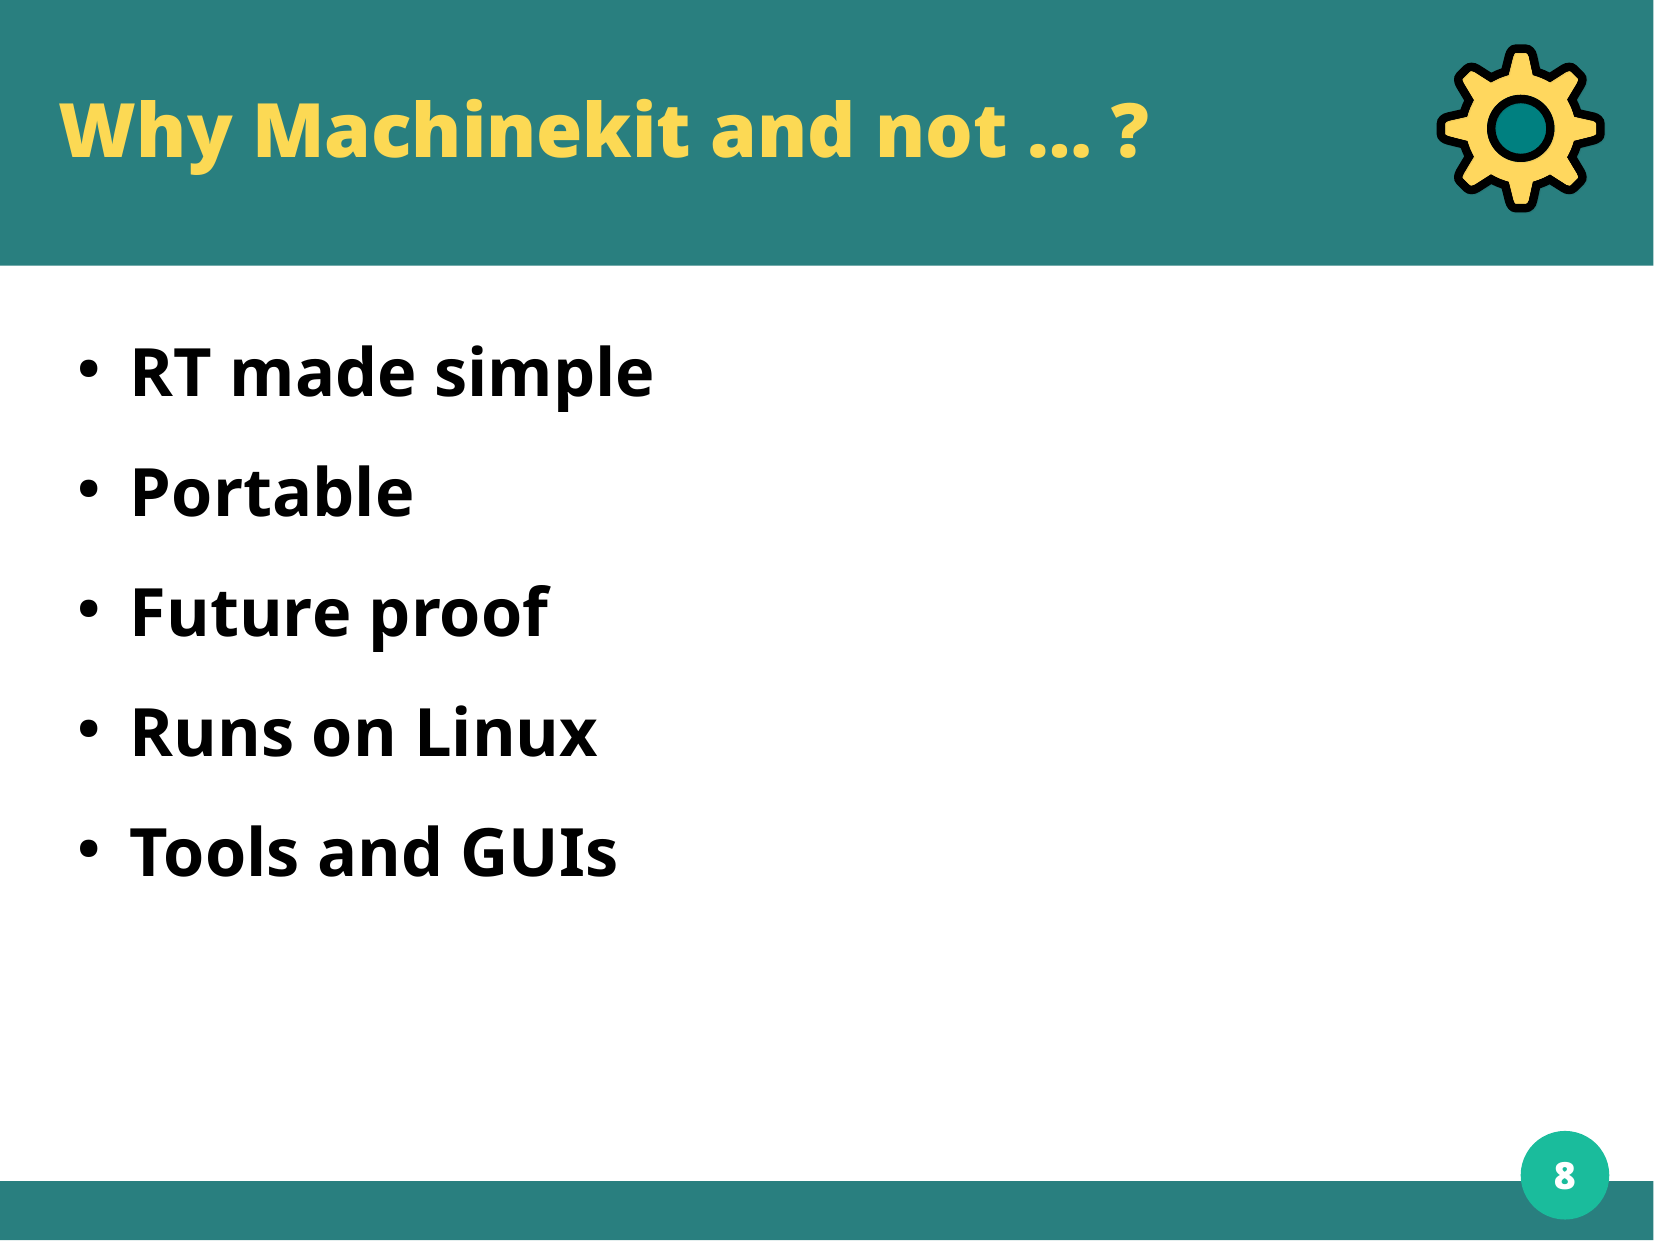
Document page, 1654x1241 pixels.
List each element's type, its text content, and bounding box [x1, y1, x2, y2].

list RT made simple Portable Future proof Runs on Linux Tools and GUIs [59, 324, 1595, 1152]
title Why Machinekit and not … ? [59, 49, 1595, 207]
